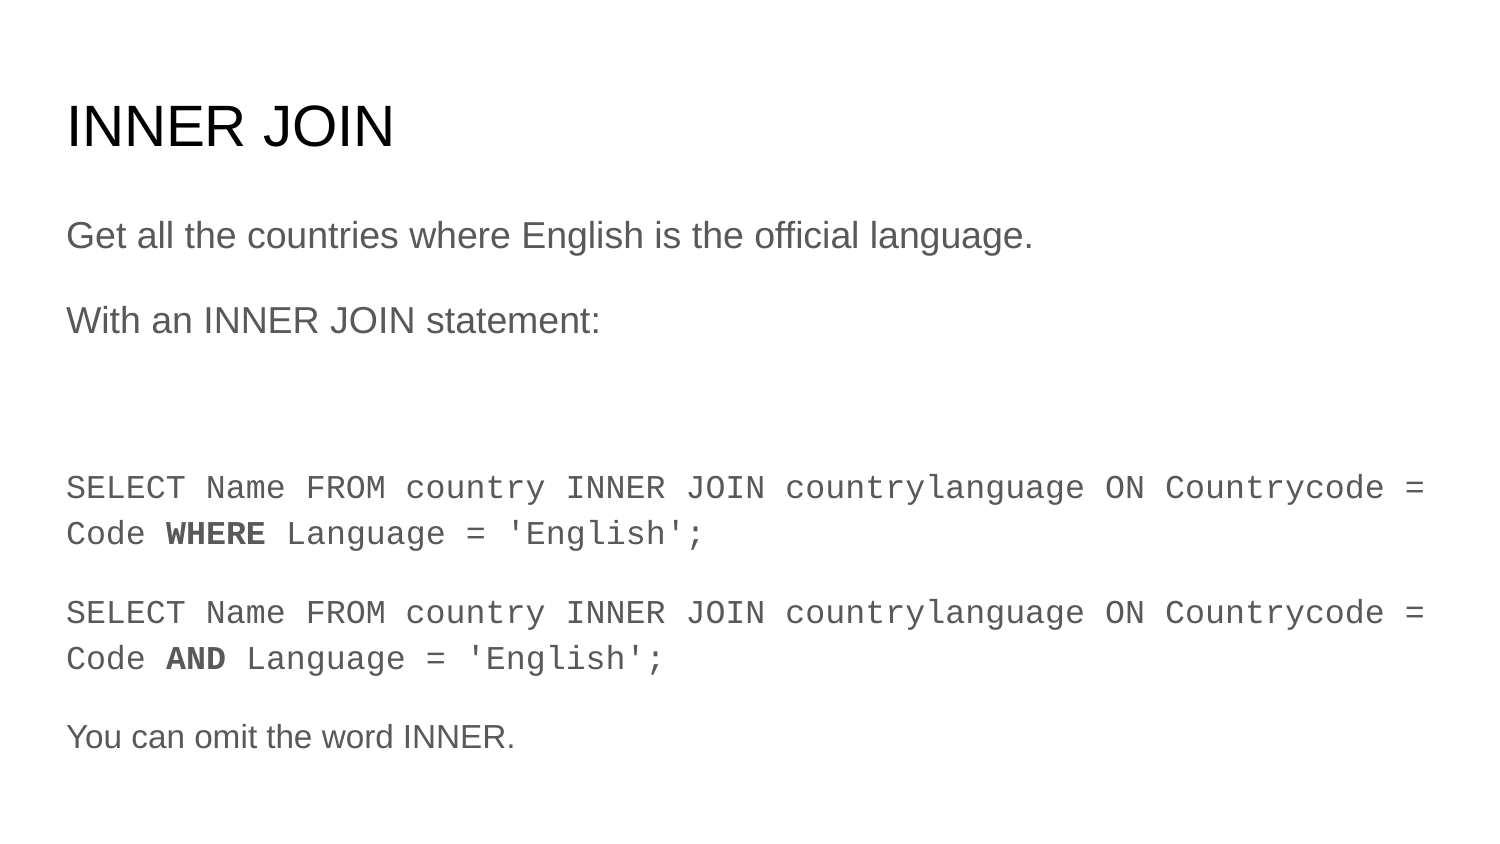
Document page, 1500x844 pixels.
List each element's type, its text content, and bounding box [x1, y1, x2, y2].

list Get all the countries where English is the official language. With an INNER JOIN statement: SELECT Name FROM country INNER JOIN countrylanguage ON Countrycode = Code WHERE Language = 'English'; SELECT Name FROM country INNER JOIN countrylanguage ON Countrycode = Code AND Language = 'English'; You can omit the word INNER. [51, 189, 1449, 750]
title INNER JOIN [51, 72, 1449, 167]
